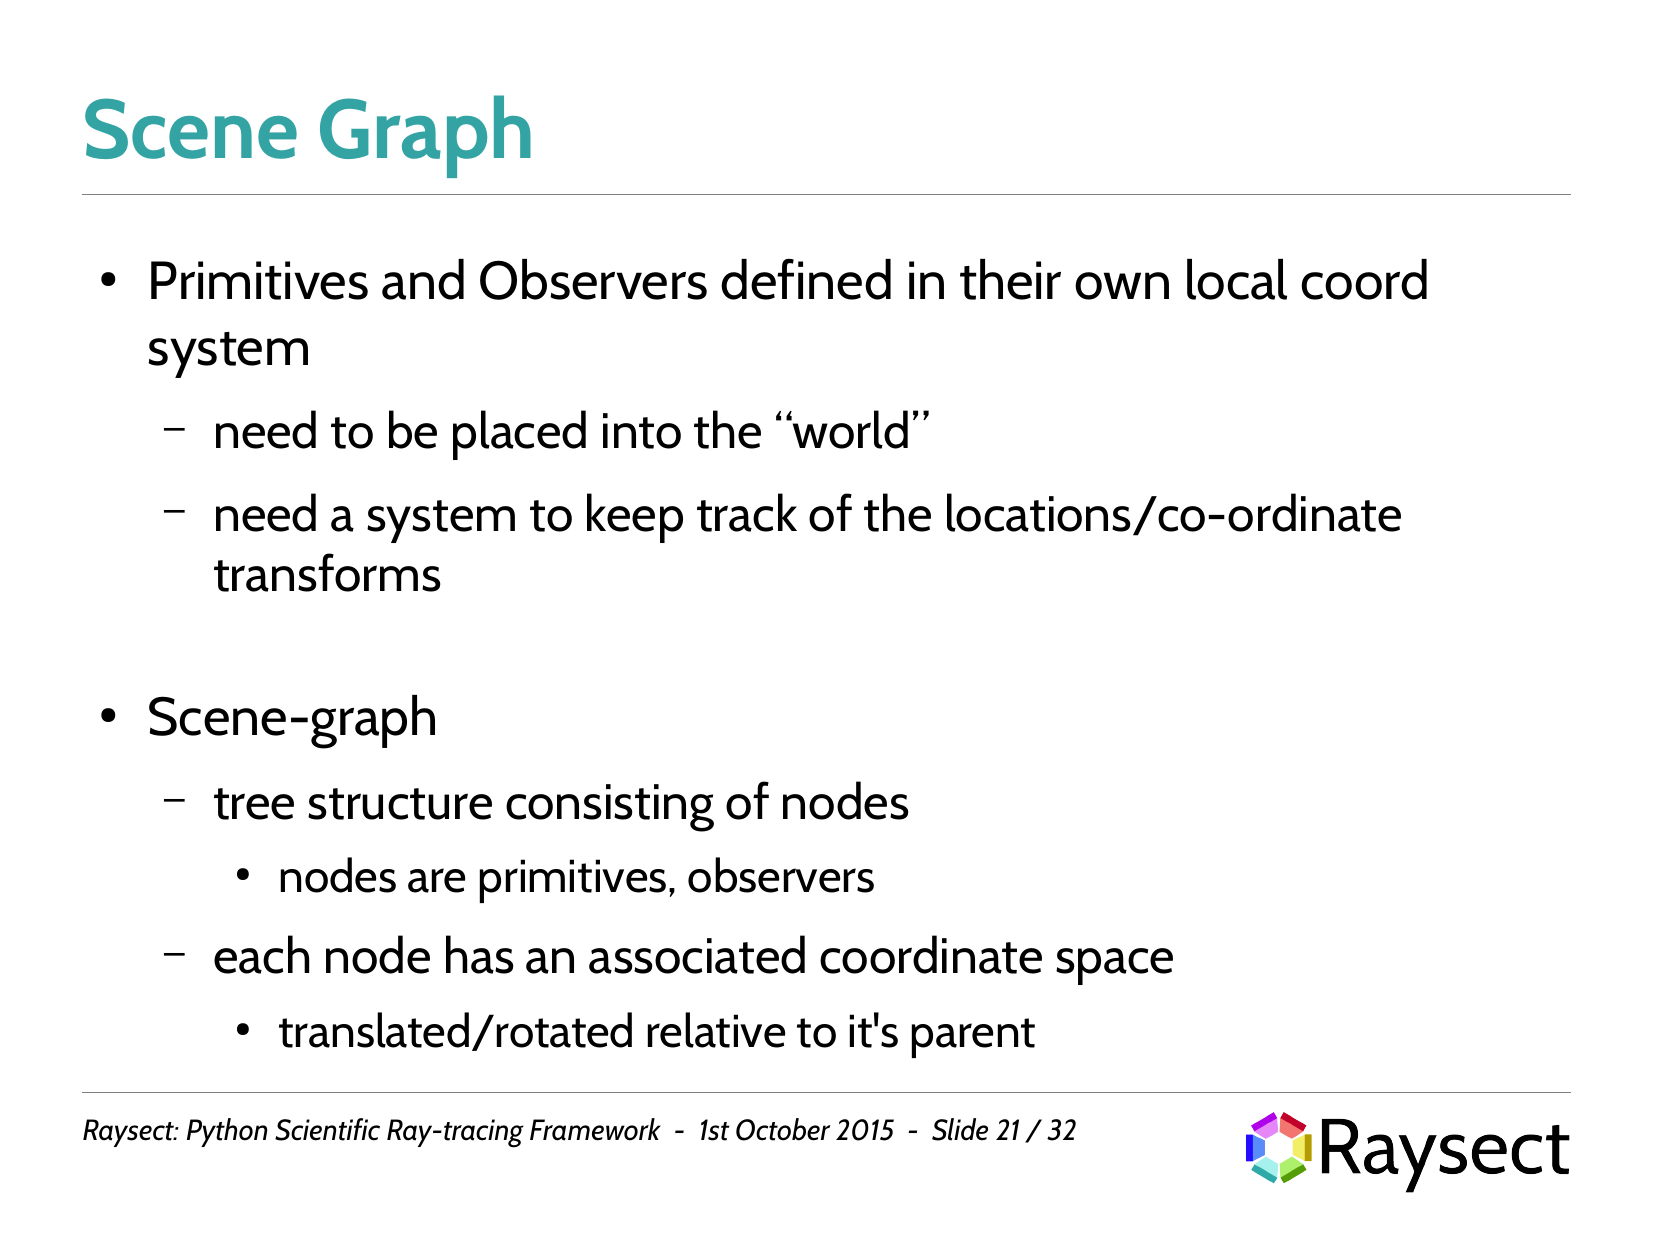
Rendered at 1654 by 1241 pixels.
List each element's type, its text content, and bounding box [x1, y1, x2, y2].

title Scene Graph [82, 70, 1571, 187]
list Primitives and Observers defined in their own local coord system need to be placed into the “world” need a system to keep track of the locations/co-ordinate transforms Scene-graph tree structure consisting of nodes nodes are primitives, observers each node has an associated coordinate space translated/rotated relative to it's parent [82, 248, 1571, 1063]
picture [1242, 1108, 1573, 1196]
